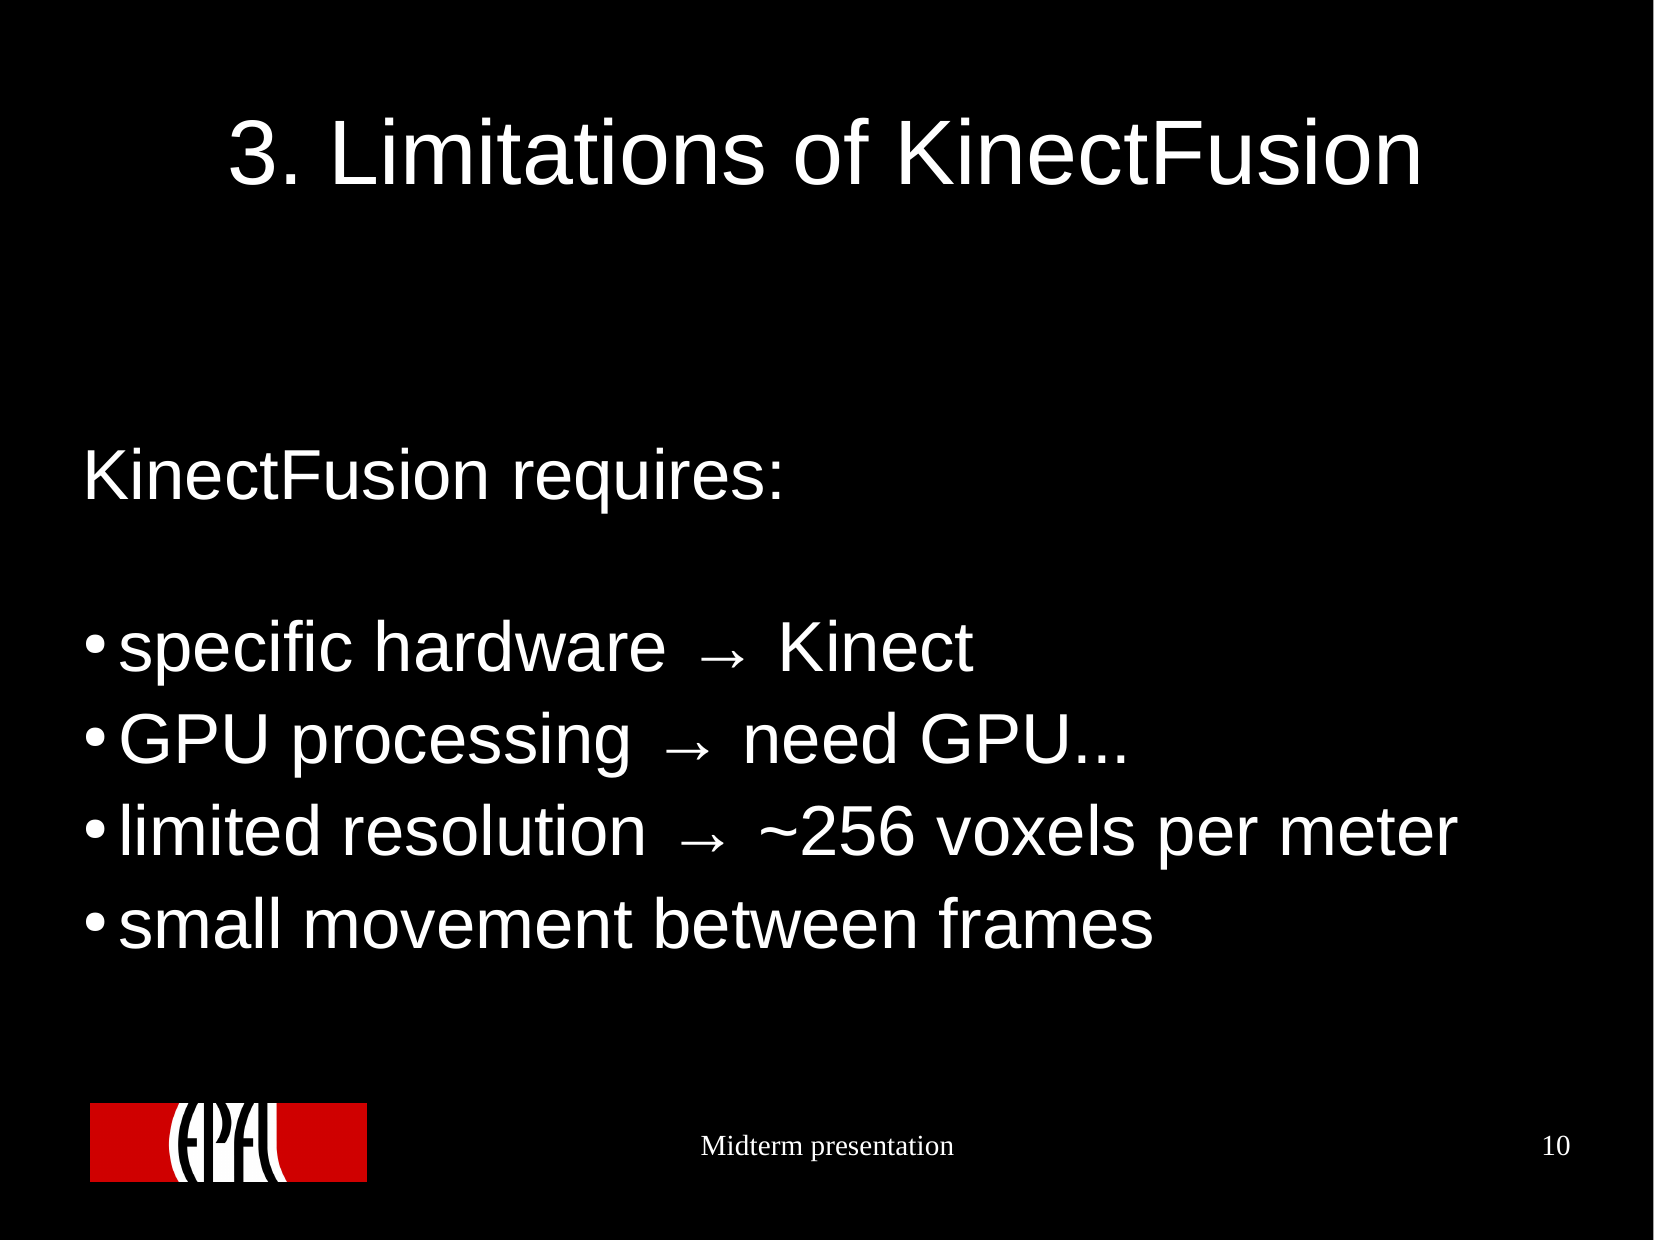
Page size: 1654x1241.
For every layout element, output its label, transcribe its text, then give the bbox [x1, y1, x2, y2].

picture [90, 1103, 367, 1182]
title 3. Limitations of KinectFusion [82, 49, 1571, 257]
subtitle KinectFusion requires: specific hardware → Kinect GPU processing → need GPU... limited resolution → ~256 voxels per meter small movement between frames [82, 290, 1571, 1109]
